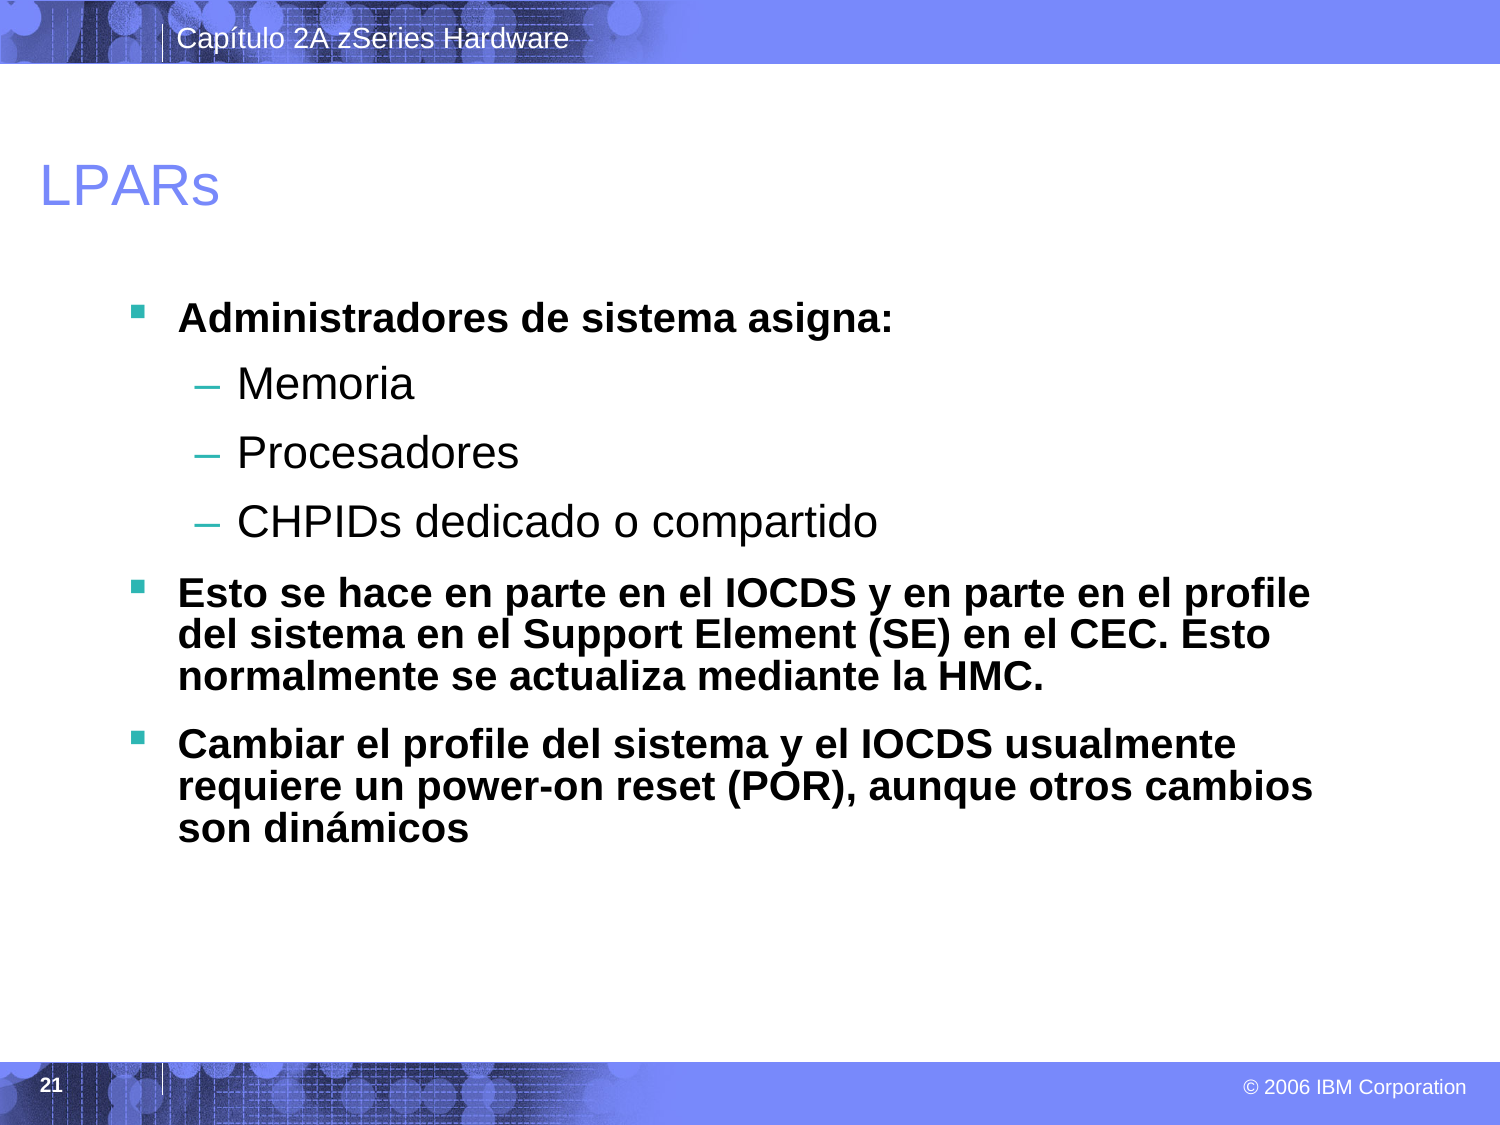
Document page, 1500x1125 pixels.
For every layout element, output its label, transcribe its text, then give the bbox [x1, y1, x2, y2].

picture [0, 1063, 1500, 1125]
list Administradores de sistema asigna: Memoria Procesadores CHPIDs dedicado o compartido Esto se hace en parte en el IOCDS y en parte en el profile del sistema en el Support Element (SE) en el CEC. Esto normalmente se actualiza mediante la HMC. Cambiar el profile del sistema y el IOCDS usualmente requiere un power-on reset (POR), aunque otros cambios son dinámicos [112, 291, 1388, 932]
picture [1, 1, 1500, 63]
title LPARs [25, 142, 1378, 225]
